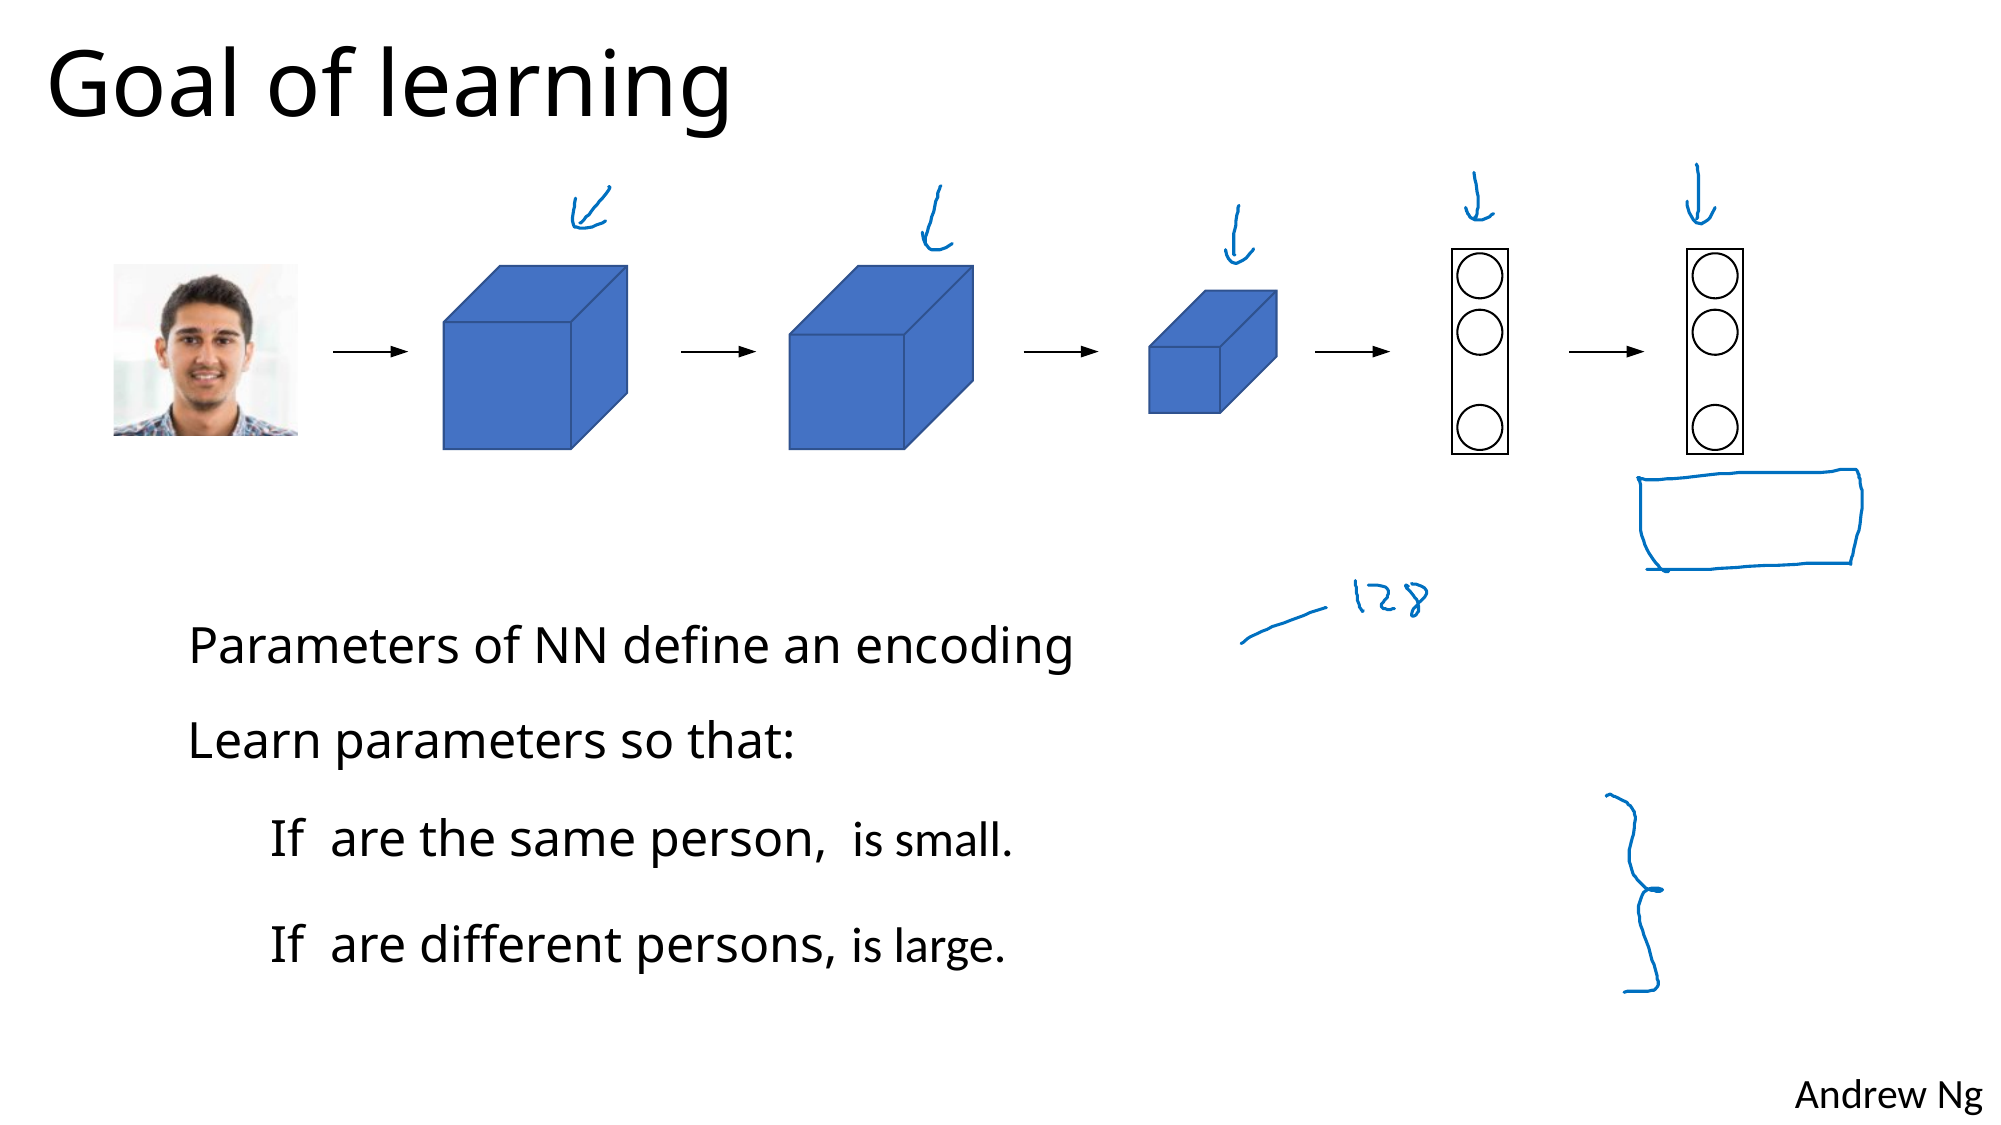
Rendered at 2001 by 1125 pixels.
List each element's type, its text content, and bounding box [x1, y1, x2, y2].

text_box If are the same person, is small. [255, 799, 568, 905]
text_box If are different persons, is large. [255, 905, 1623, 1124]
picture [113, 264, 298, 436]
text_box [443, 265, 568, 449]
text_box Parameters of NN define an encoding [173, 606, 568, 686]
title Goal of learning [30, 29, 2000, 248]
text_box Learn parameters so that: [172, 700, 568, 777]
picture [568, 160, 1867, 997]
